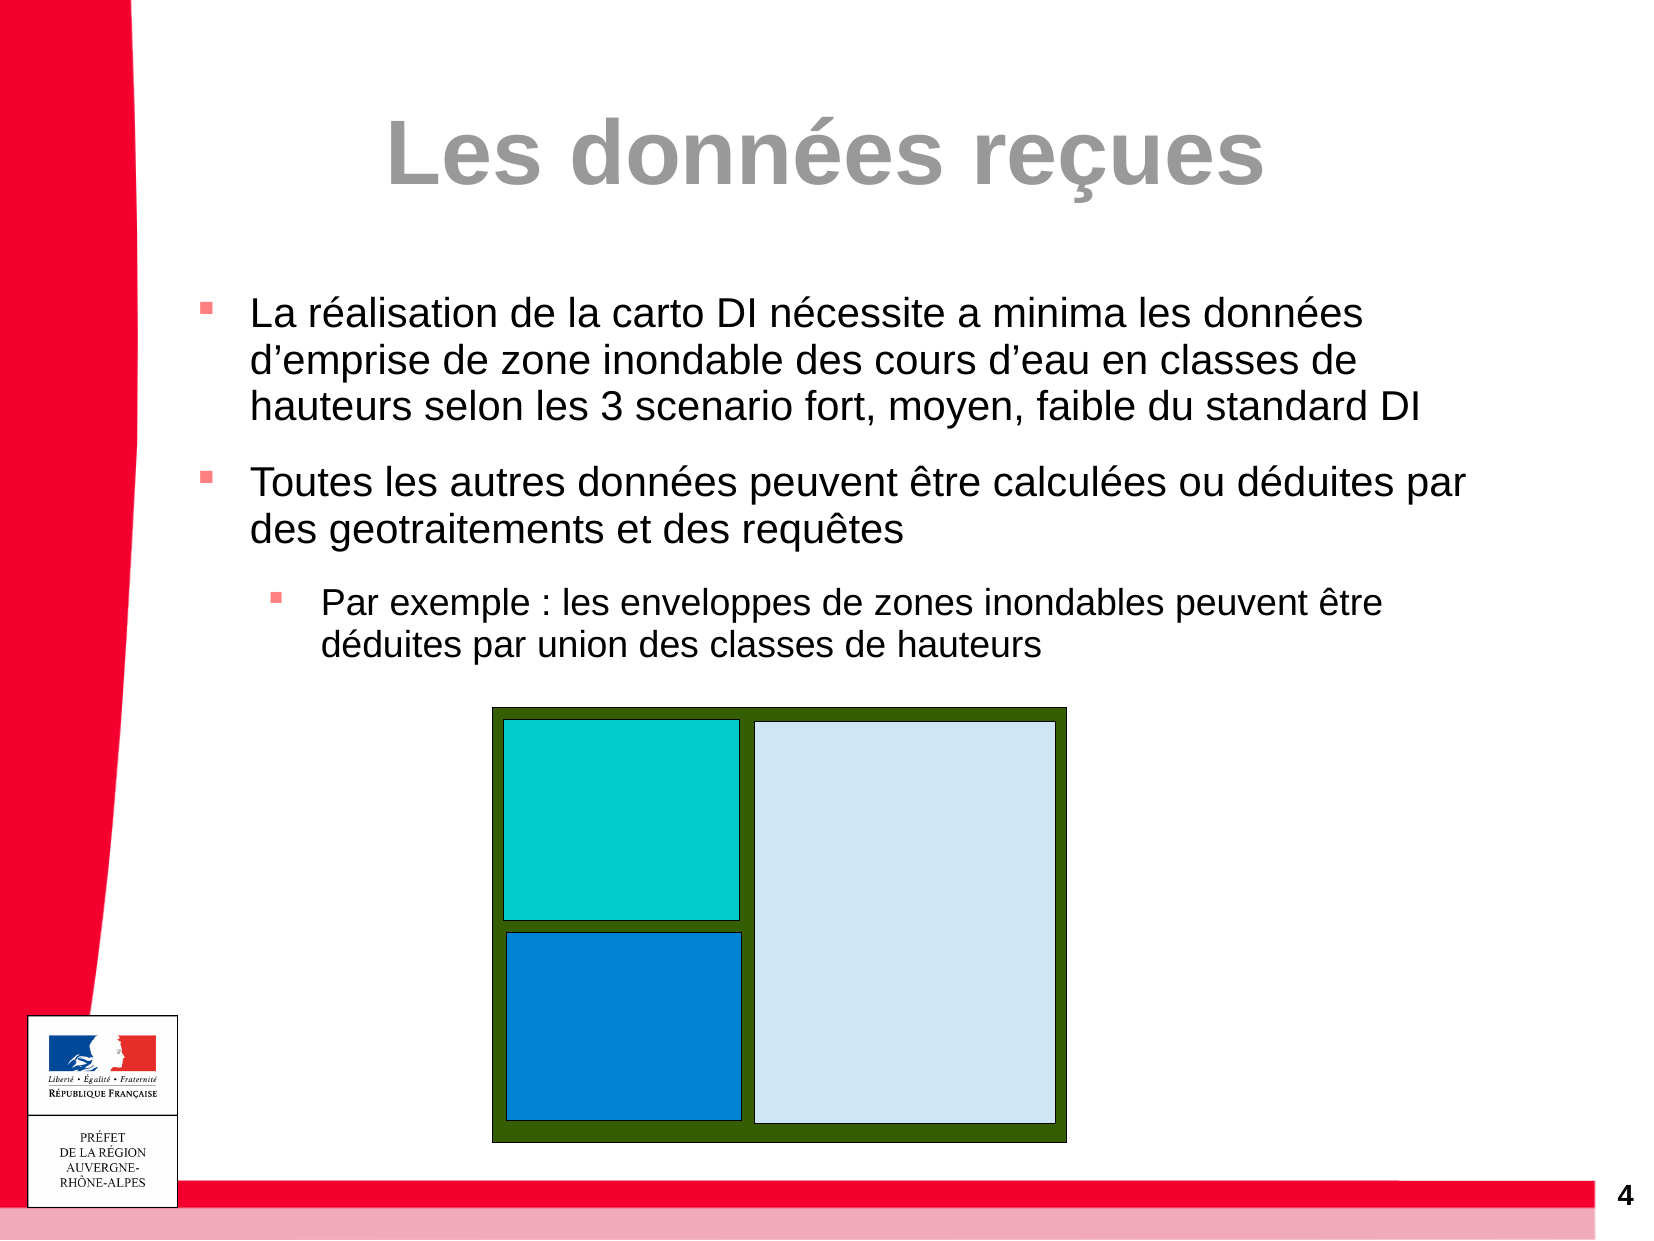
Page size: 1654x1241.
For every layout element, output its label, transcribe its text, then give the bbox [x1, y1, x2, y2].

title Les données reçues [82, 49, 1571, 257]
list La réalisation de la carto DI nécessite a minima les données d’emprise de zone inondable des cours d’eau en classes de hauteurs selon les 3 scenario fort, moyen, faible du standard DI Toutes les autres données peuvent être calculées ou déduites par des geotraitements et des requêtes Par exemple : les enveloppes de zones inondables peuvent être déduites par union des classes de hauteurs [179, 290, 1509, 1010]
picture [0, 0, 1654, 1240]
text_box [492, 707, 1067, 1143]
